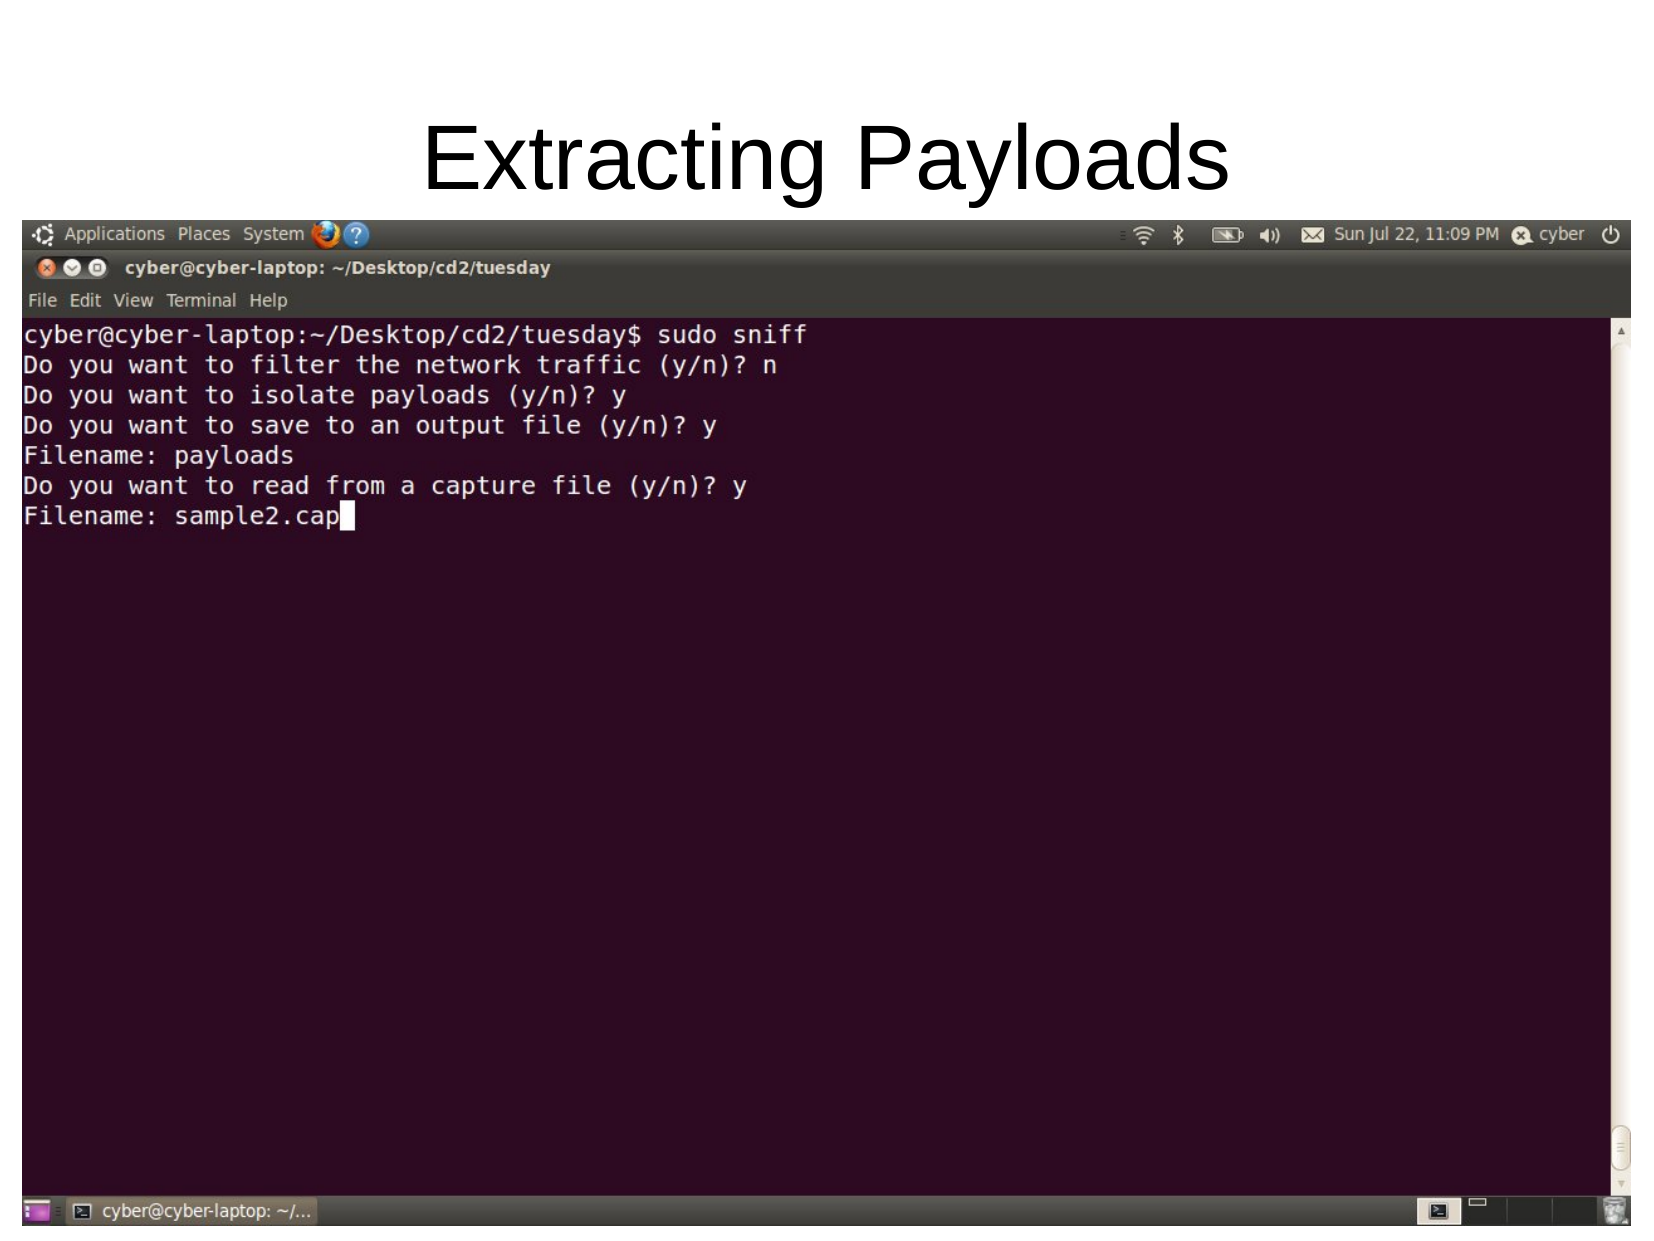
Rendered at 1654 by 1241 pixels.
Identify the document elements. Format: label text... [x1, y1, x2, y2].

title Extracting Payloads [82, 49, 1571, 220]
picture [22, 220, 1631, 1226]
